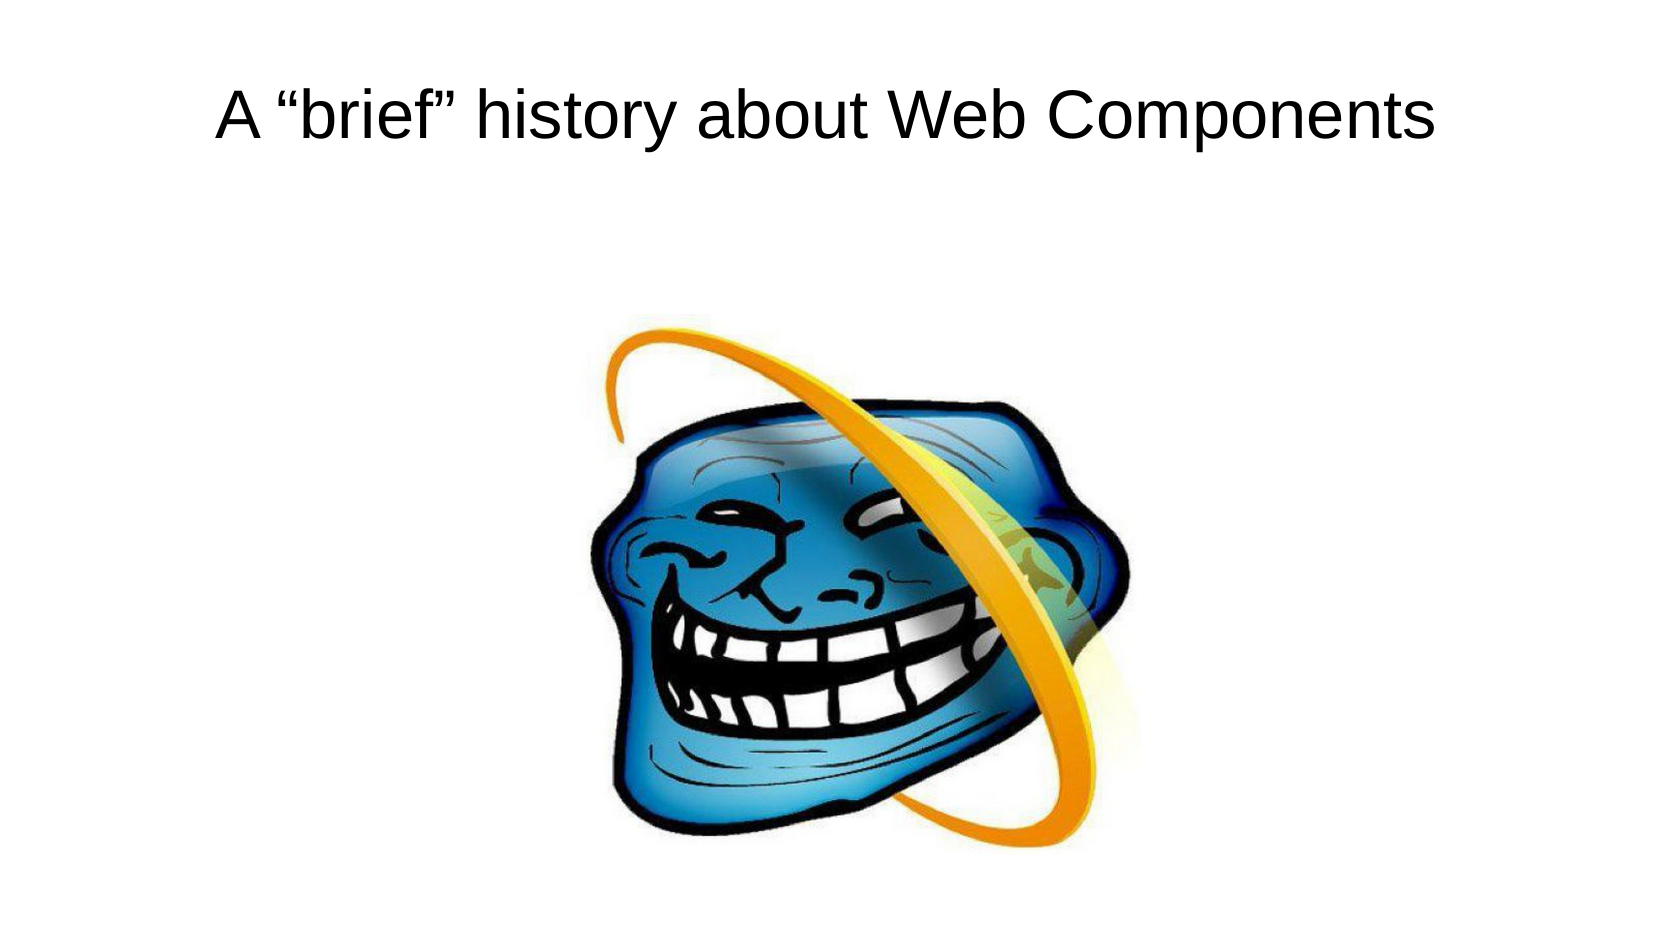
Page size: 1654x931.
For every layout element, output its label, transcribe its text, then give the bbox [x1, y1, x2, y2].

picture [571, 314, 1141, 856]
title A “brief” history about Web Components [82, 37, 1571, 193]
